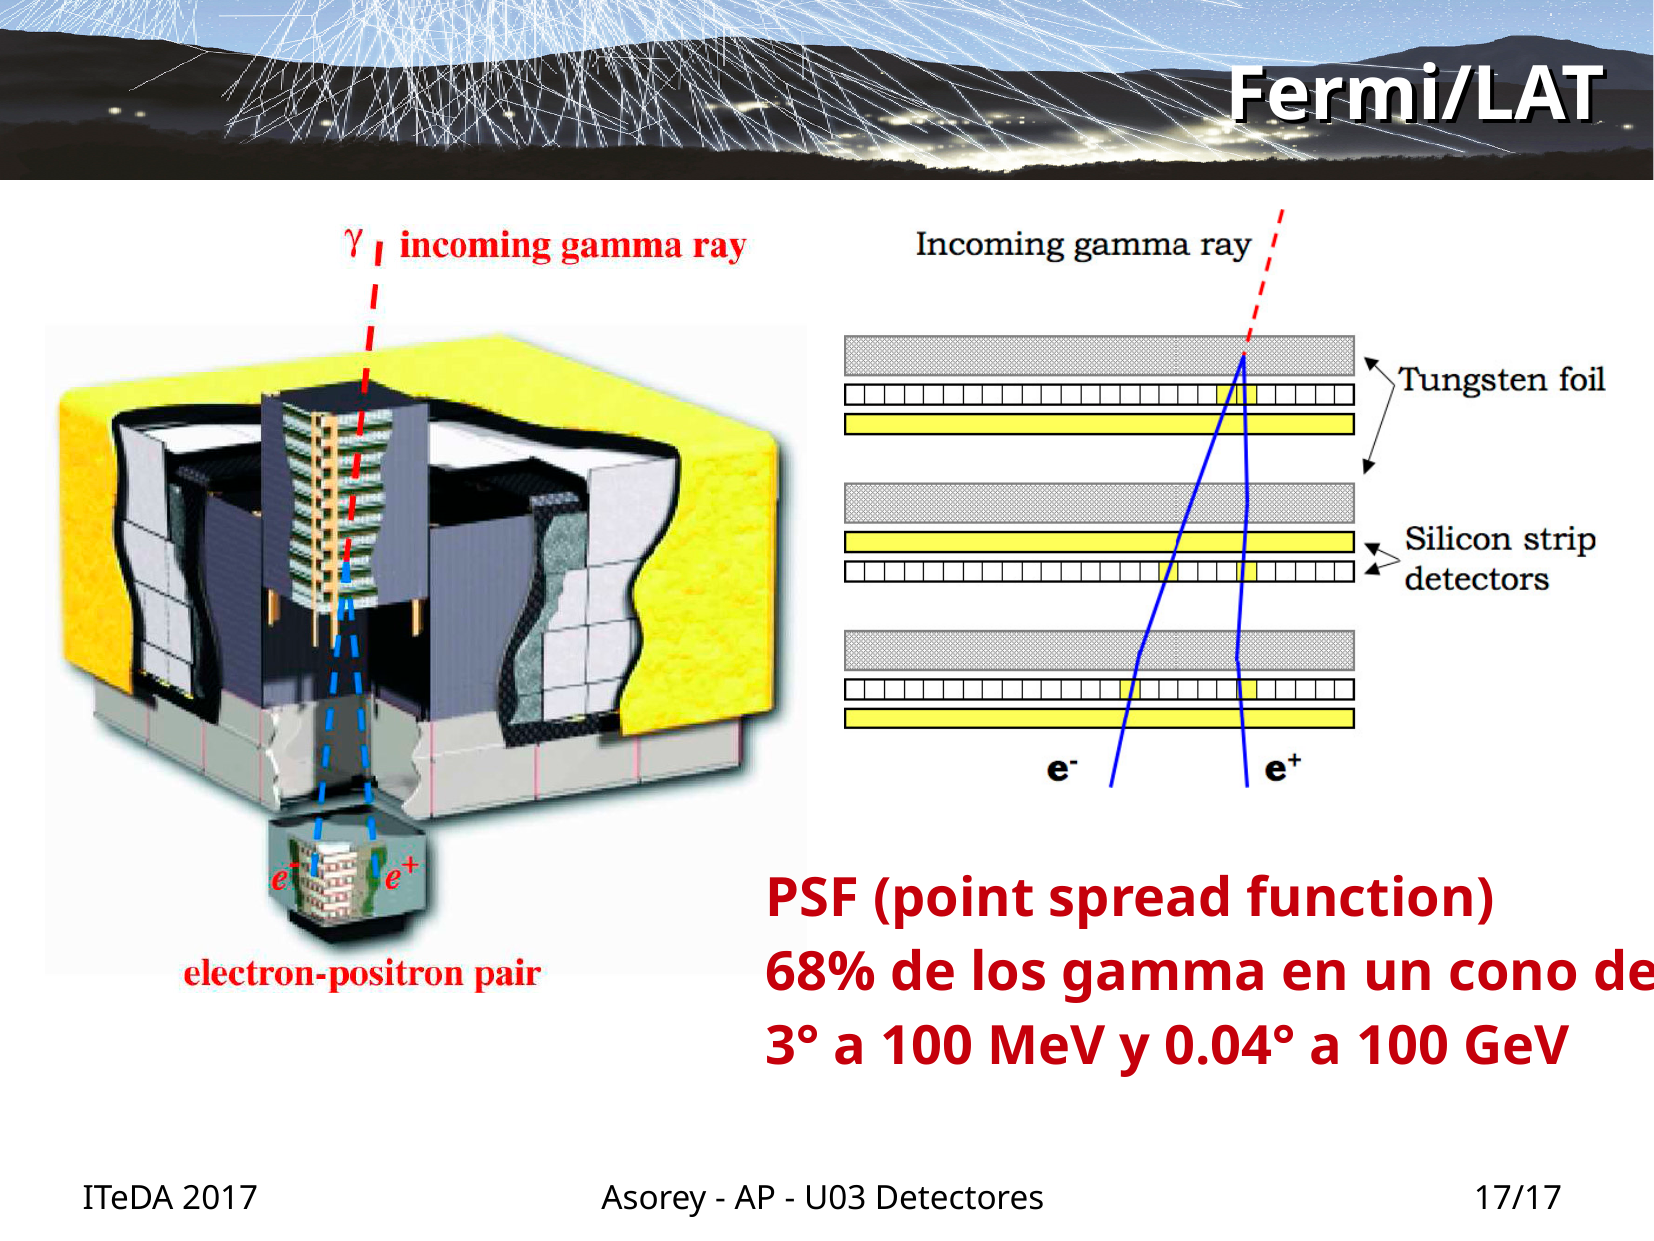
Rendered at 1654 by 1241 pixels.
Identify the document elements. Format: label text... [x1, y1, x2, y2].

title Fermi/LAT [45, 15, 1606, 166]
picture [0, 0, 1654, 180]
picture [45, 224, 807, 993]
text_box PSF (point spread function) 68% de los gamma en un cono de 3° a 100 MeV y 0.04° a 100 GeV [750, 851, 1569, 1066]
picture [844, 209, 1606, 788]
